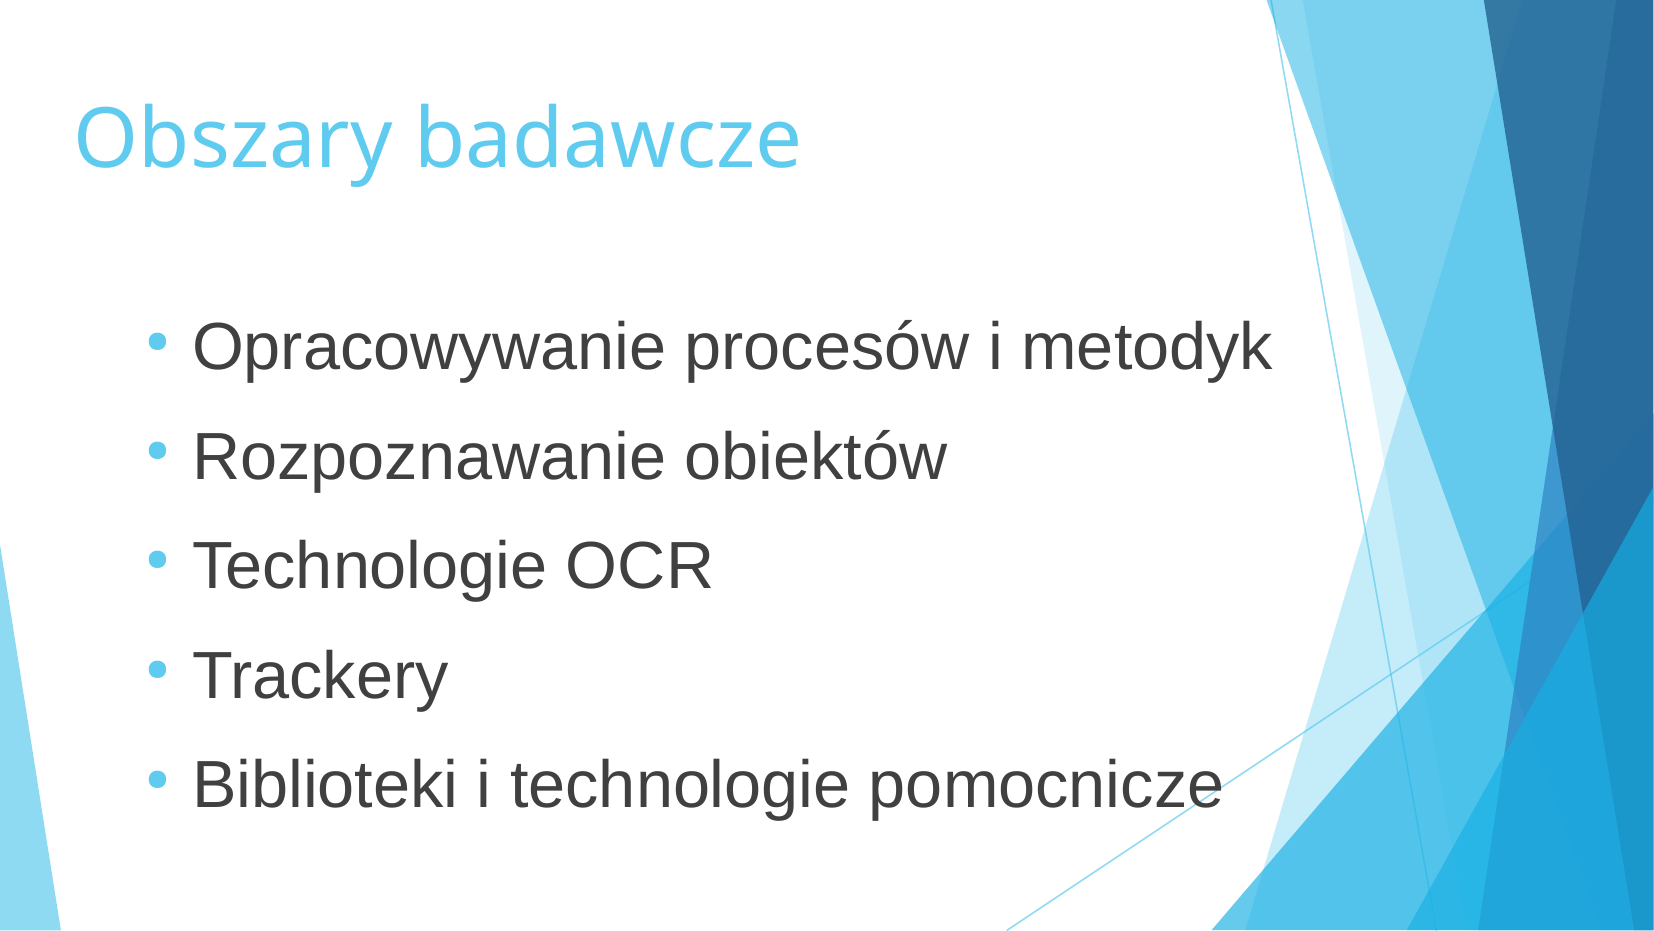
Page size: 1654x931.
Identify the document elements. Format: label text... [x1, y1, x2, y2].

list Opracowywanie procesów i metodyk Rozpoznawanie obiektów Technologie OCR Trackery Biblioteki i technologie pomocnicze [0, 295, 1489, 835]
title Obszary badawcze [0, 76, 1489, 233]
